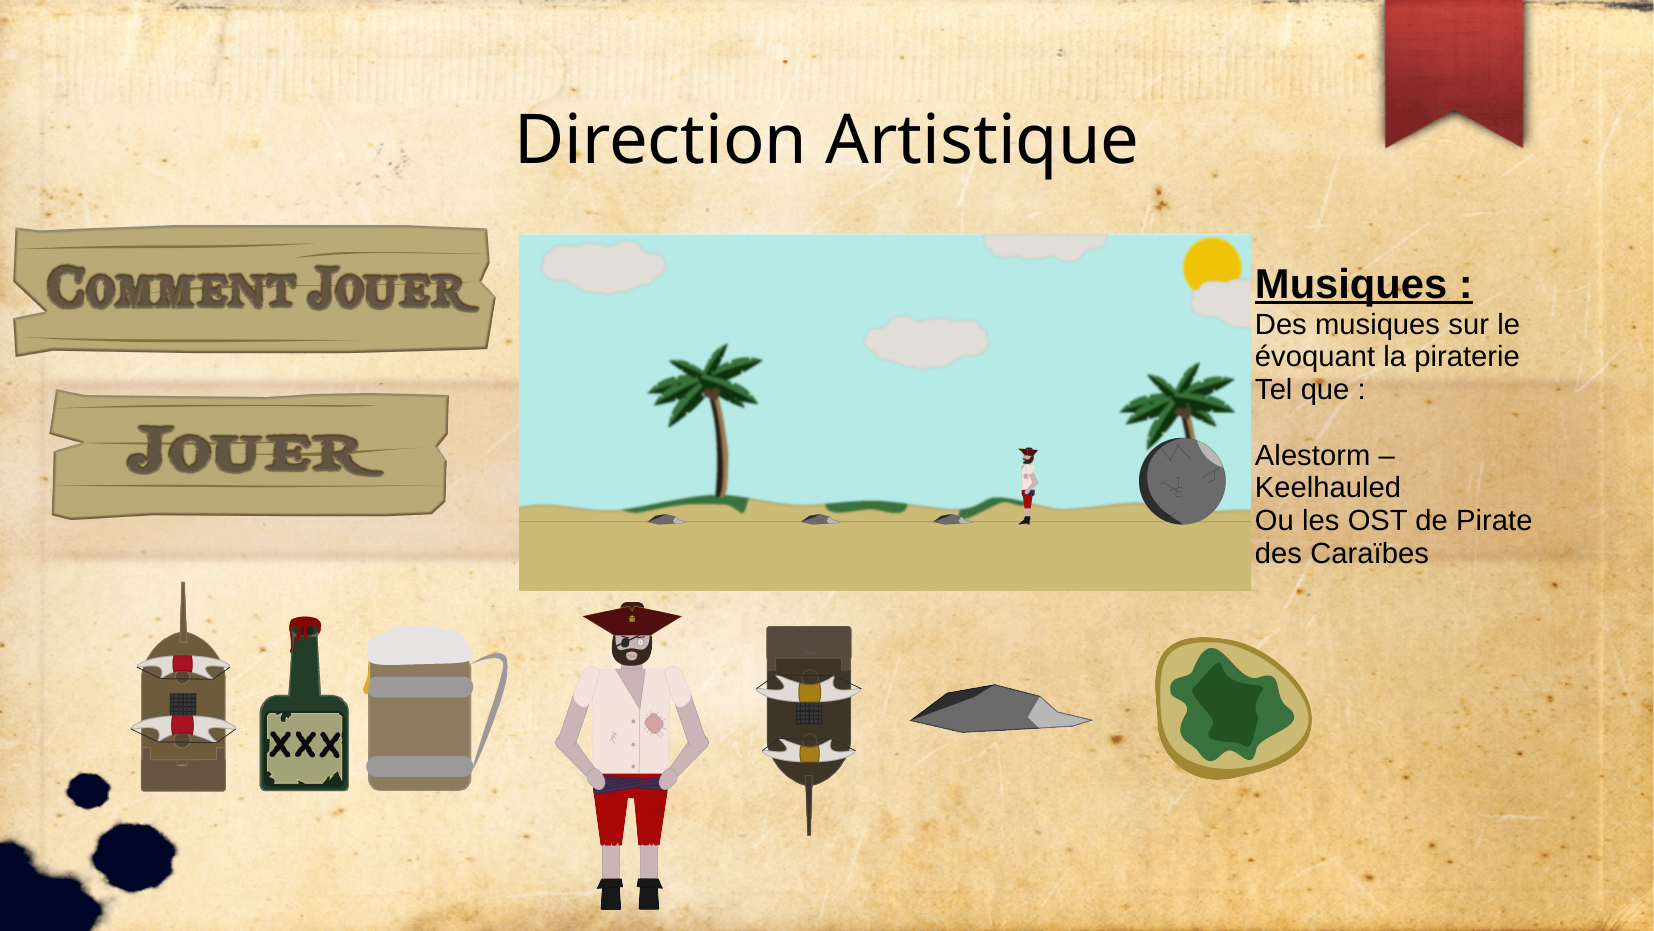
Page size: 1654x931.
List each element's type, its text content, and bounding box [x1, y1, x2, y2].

picture [0, 0, 1654, 931]
text_box Musiques : Des musiques sur le évoquant la piraterie Tel que : Alestorm – Keelhauled Ou les OST de Pirate des Caraïbes [1251, 253, 1560, 578]
title Direction Artistique [82, 59, 1571, 215]
